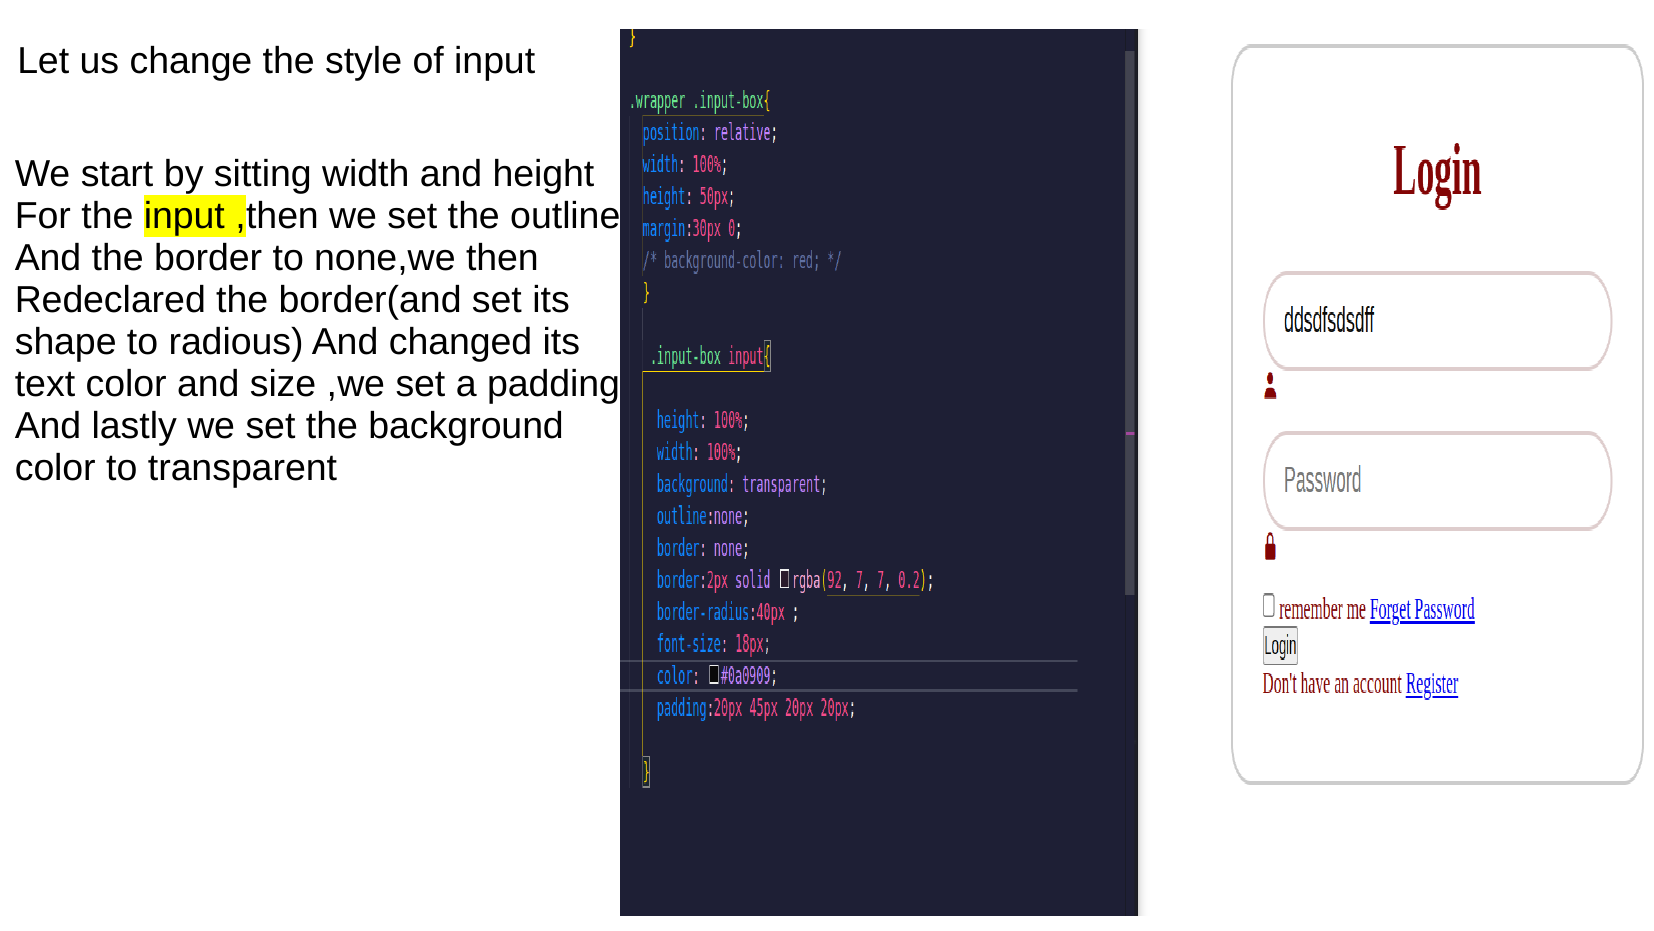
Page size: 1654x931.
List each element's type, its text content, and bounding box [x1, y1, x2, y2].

text_box We start by sitting width and height For the input ,then we set the outline And the border to none,we then Redeclared the border(and set its shape to radious) And changed its text color and size ,we set a padding And lastly we set the background color to transparent [0, 145, 636, 562]
picture [620, 29, 1654, 916]
text_box Let us change the style of input [2, 31, 562, 89]
